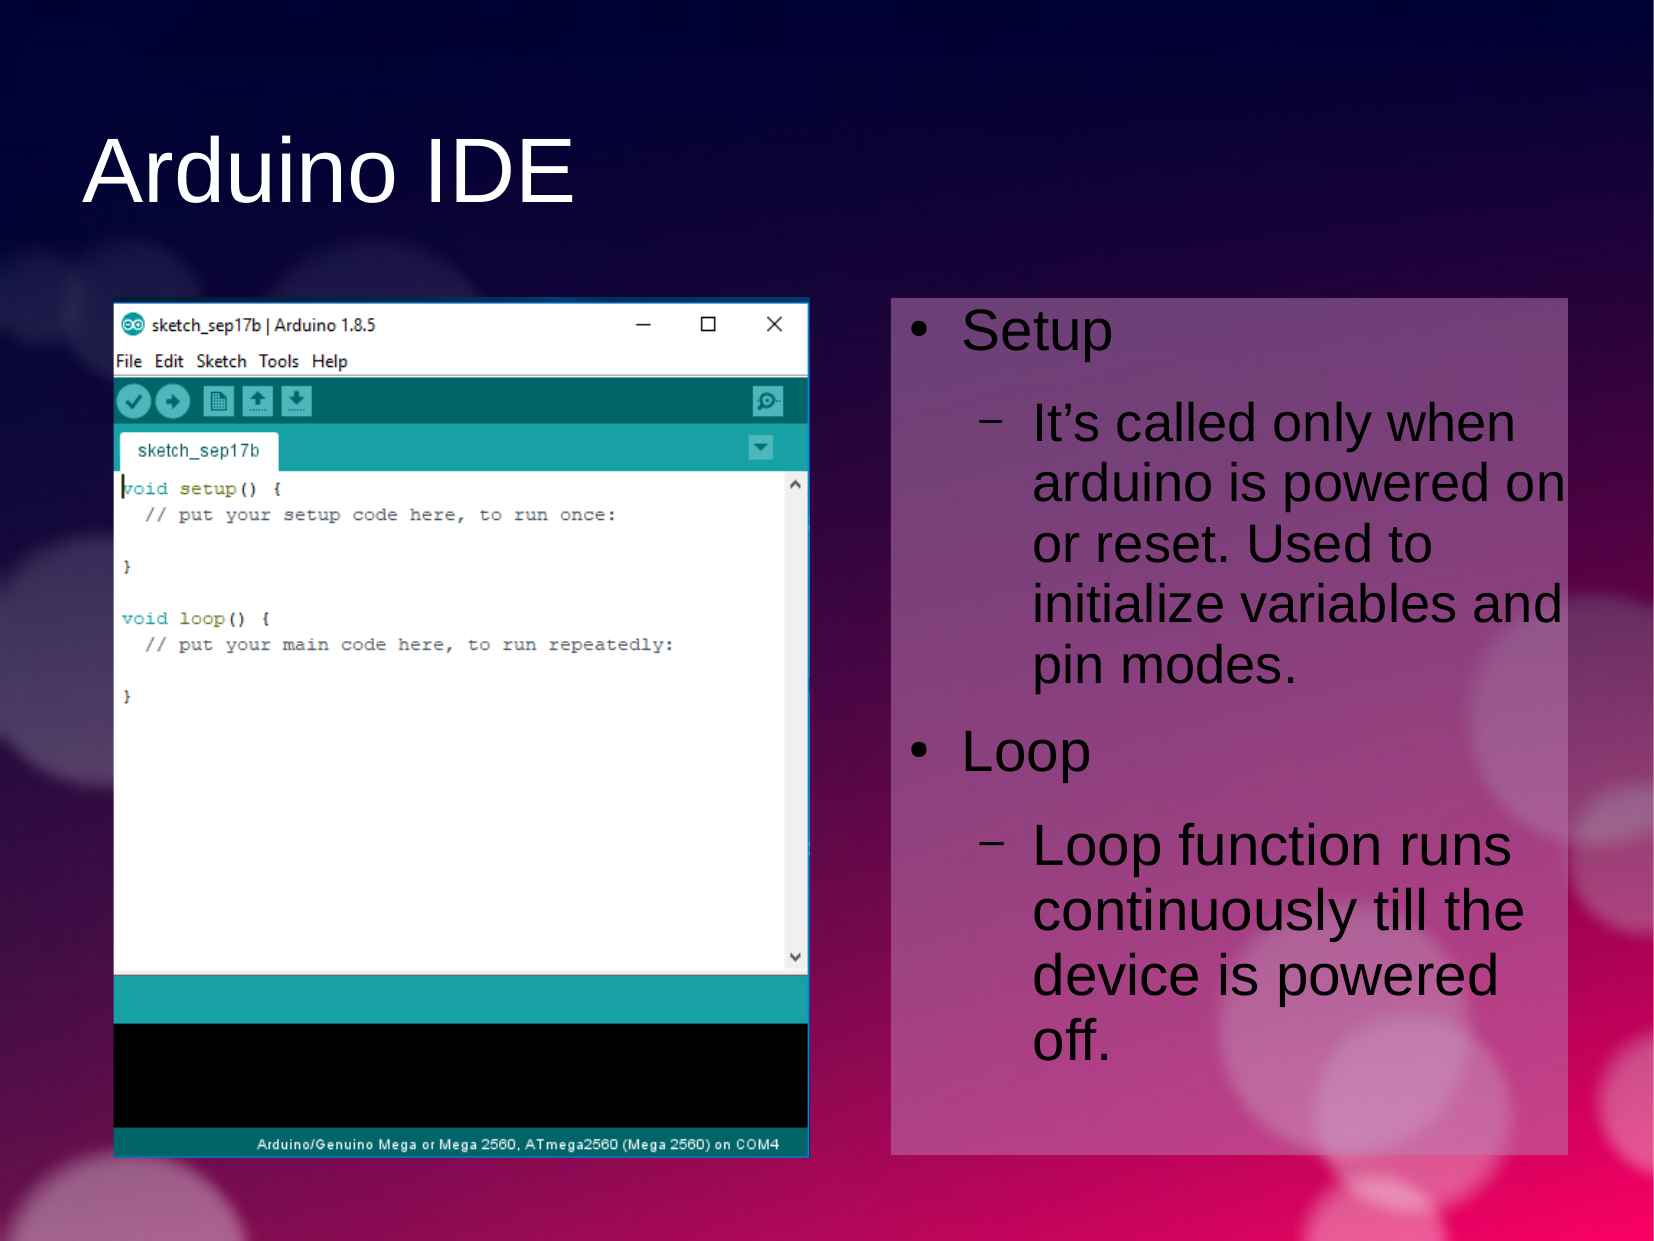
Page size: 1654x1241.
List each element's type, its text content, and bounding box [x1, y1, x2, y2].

picture [0, 0, 1654, 1241]
list Setup It’s called only when arduino is powered on or reset. Used to initialize variables and pin modes. Loop Loop function runs continuously till the device is powered off. [890, 297, 1568, 1156]
title Arduino IDE [82, 67, 1571, 275]
